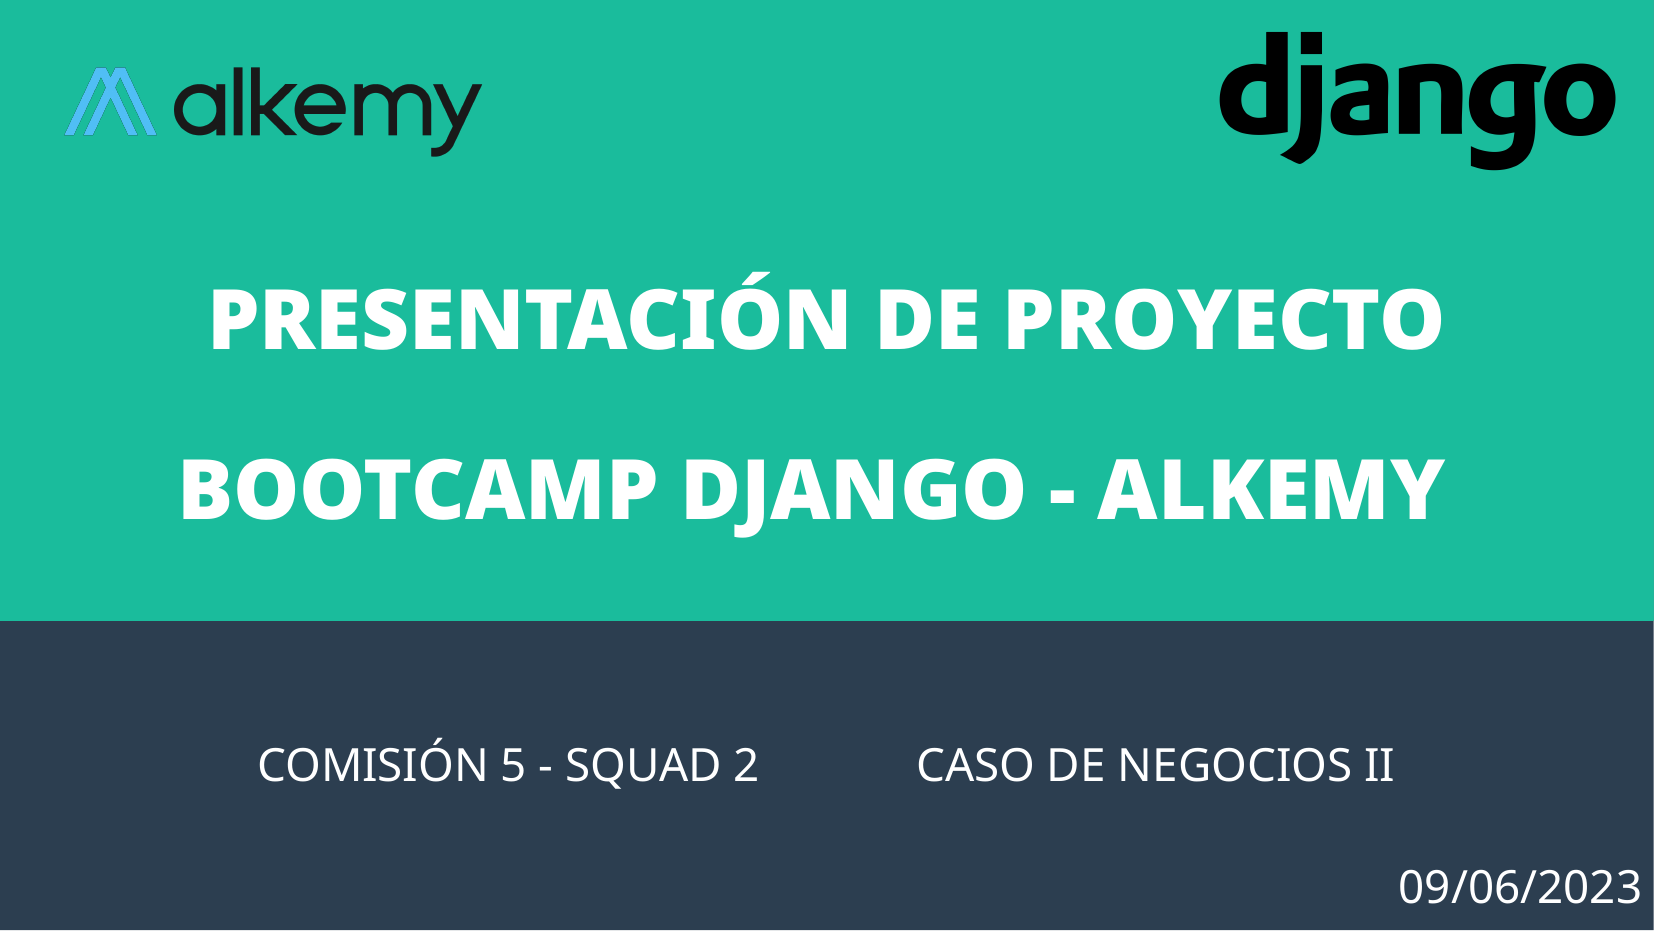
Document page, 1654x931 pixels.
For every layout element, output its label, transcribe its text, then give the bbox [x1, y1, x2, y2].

title PRESENTACIÓN DE PROYECTO BOOTCAMP DJANGO - ALKEMY [59, 236, 1595, 513]
subtitle COMISIÓN 5 - SQUAD 2 CASO DE NEGOCIOS II [59, 642, 1595, 886]
text_box 09/06/2023 [1358, 826, 1654, 931]
picture [14, 29, 532, 184]
picture [1210, 29, 1625, 173]
